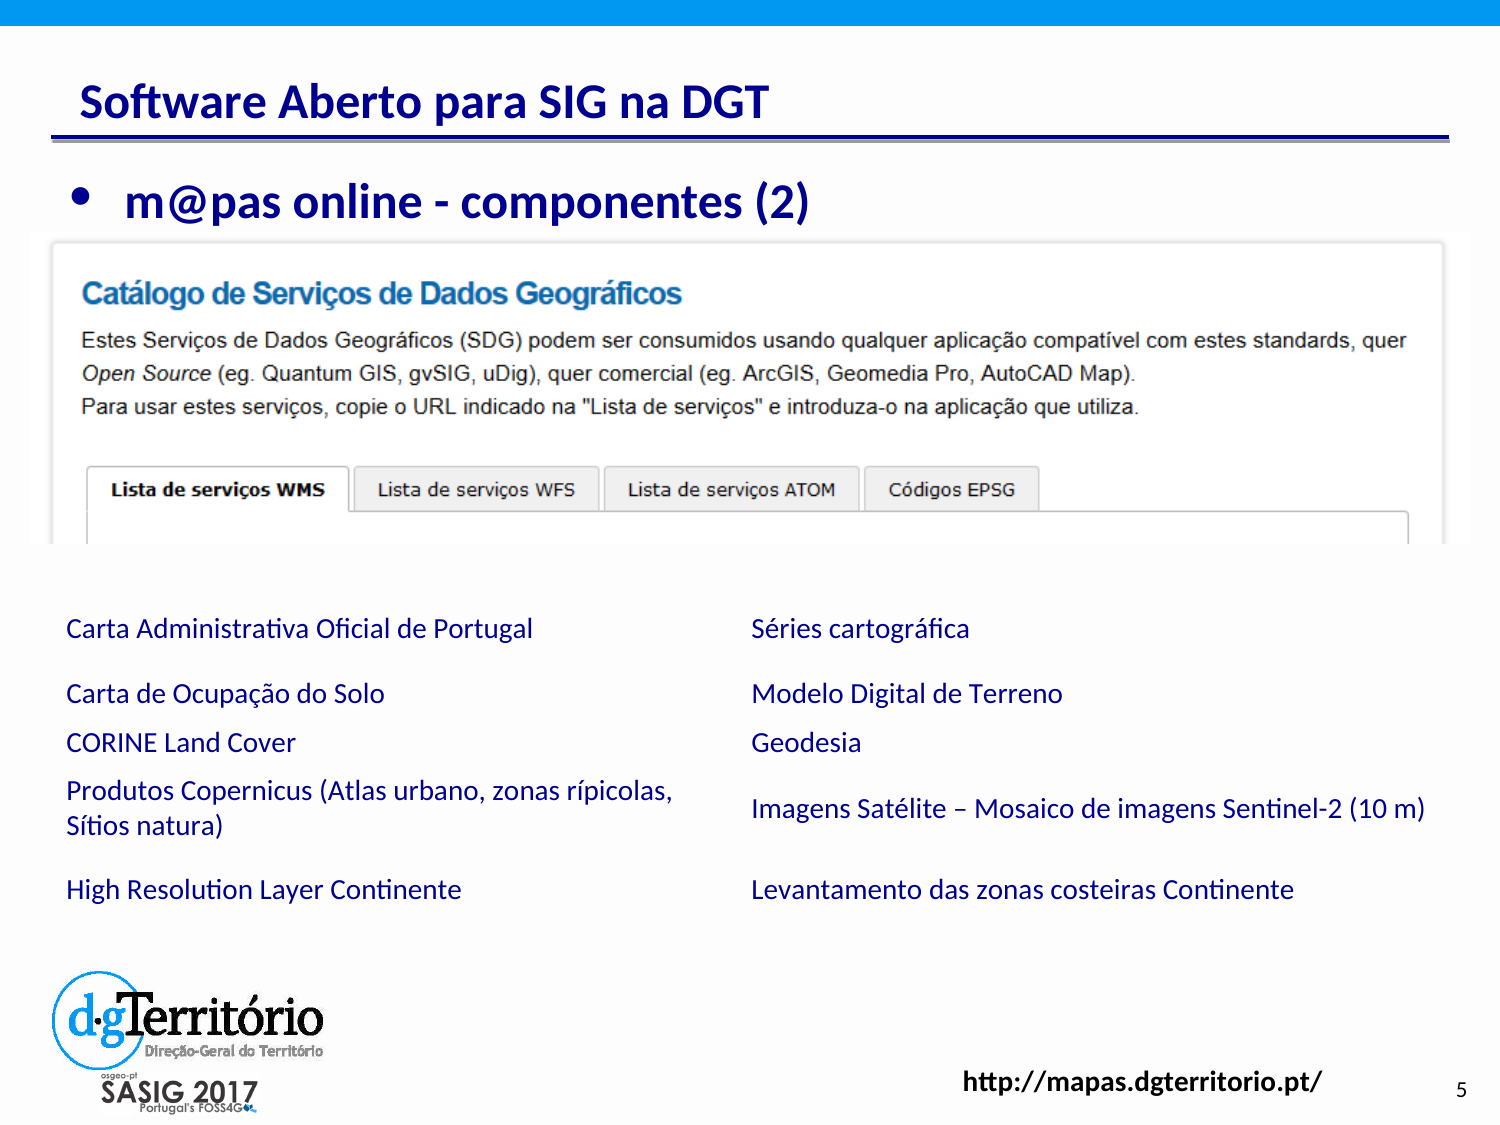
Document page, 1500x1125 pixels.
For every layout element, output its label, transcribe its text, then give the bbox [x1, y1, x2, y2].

table_cell Geodesia [750, 716, 1435, 765]
text_box http://mapas.dgterritorio.pt/ [948, 1054, 1338, 1106]
table_header Carta Administrativa Oficial de Portugal [65, 585, 715, 667]
table_cell Imagens Satélite – Mosaico de imagens Sentinel-2 (10 m) [750, 765, 1435, 847]
table_cell Produtos Copernicus (Atlas urbano, zonas rípicolas, Sítios natura) [65, 765, 715, 847]
table_cell [715, 847, 750, 928]
list m@pas online - componentes (2) [53, 544, 1447, 1000]
table_cell High Resolution Layer Continente [65, 847, 715, 928]
list m@pas online - componentes (2) [53, 160, 1447, 231]
table_cell Levantamento das zonas costeiras Continente [750, 847, 1435, 928]
table_cell Modelo Digital de Terreno [750, 667, 1435, 716]
table_cell Carta de Ocupação do Solo [65, 667, 715, 716]
table_header [715, 585, 750, 667]
picture [0, 0, 1500, 1125]
table_cell [715, 765, 750, 847]
table_cell [715, 716, 750, 765]
text_box Software Aberto para SIG na DGT [64, 42, 1146, 137]
table_header Séries cartográfica [750, 585, 1435, 667]
table_cell CORINE Land Cover [65, 716, 715, 765]
text_box <number> [1169, 1066, 1483, 1107]
table_cell [715, 667, 750, 716]
